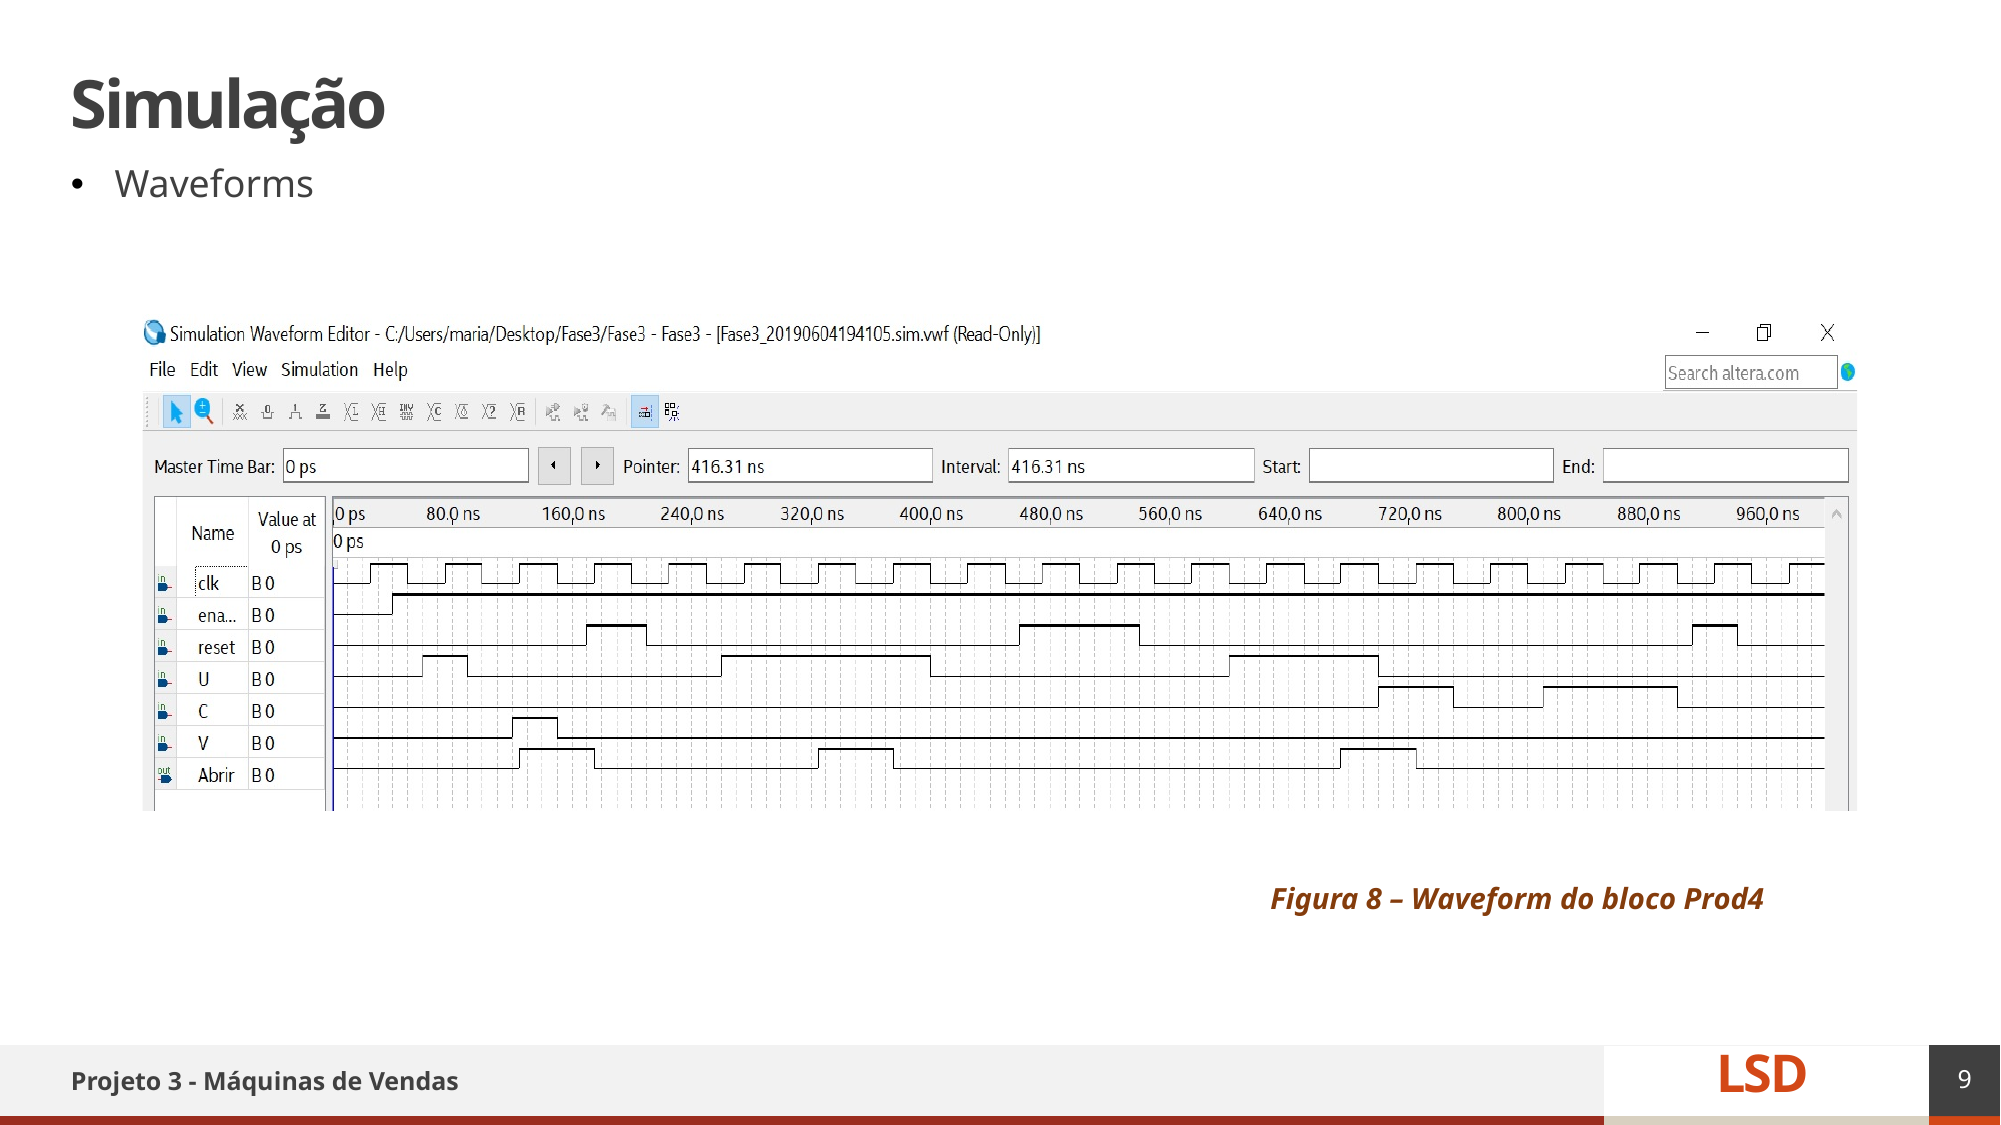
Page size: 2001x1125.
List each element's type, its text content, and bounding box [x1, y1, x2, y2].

list Waveforms [70, 165, 1931, 225]
title Simulação [70, 70, 1930, 142]
picture [142, 314, 1858, 811]
text_box Figura 8 – Waveform do bloco Prod4 [1270, 880, 1868, 916]
text_box [1929, 1045, 2000, 1117]
text_box Projeto 3 - Máquinas de Vendas [70, 1056, 1000, 1105]
